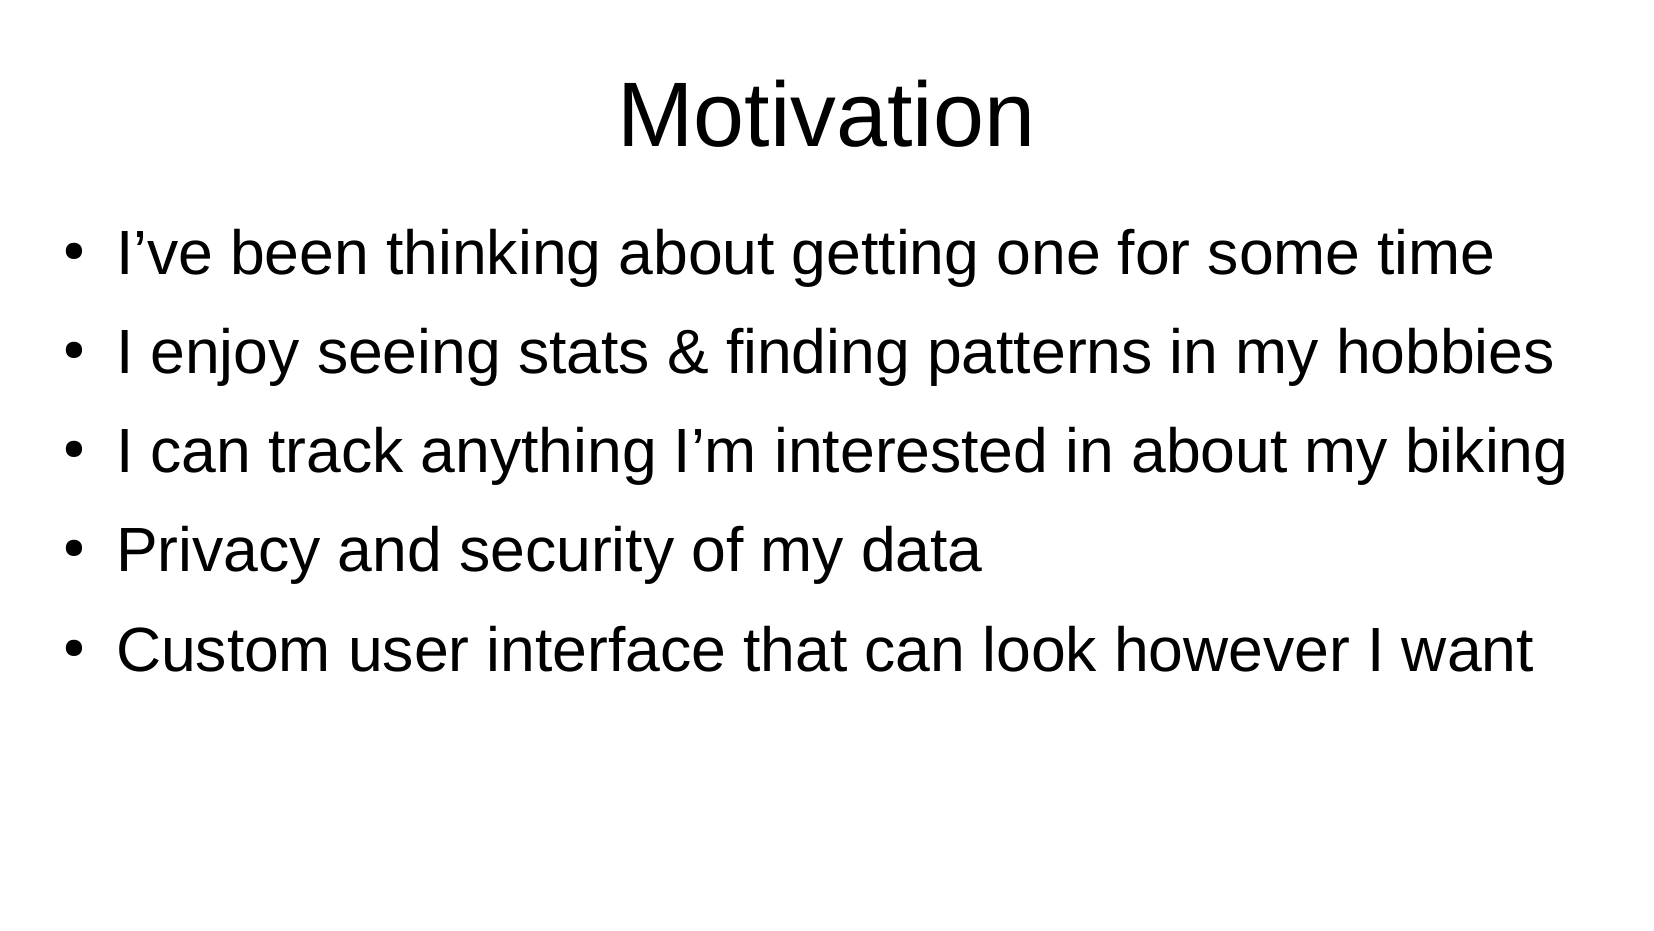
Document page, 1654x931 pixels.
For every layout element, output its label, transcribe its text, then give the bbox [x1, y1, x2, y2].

list I’ve been thinking about getting one for some time I enjoy seeing stats & finding patterns in my hobbies I can track anything I’m interested in about my biking Privacy and security of my data Custom user interface that can look however I want [45, 217, 1613, 863]
title Motivation [82, 37, 1571, 193]
